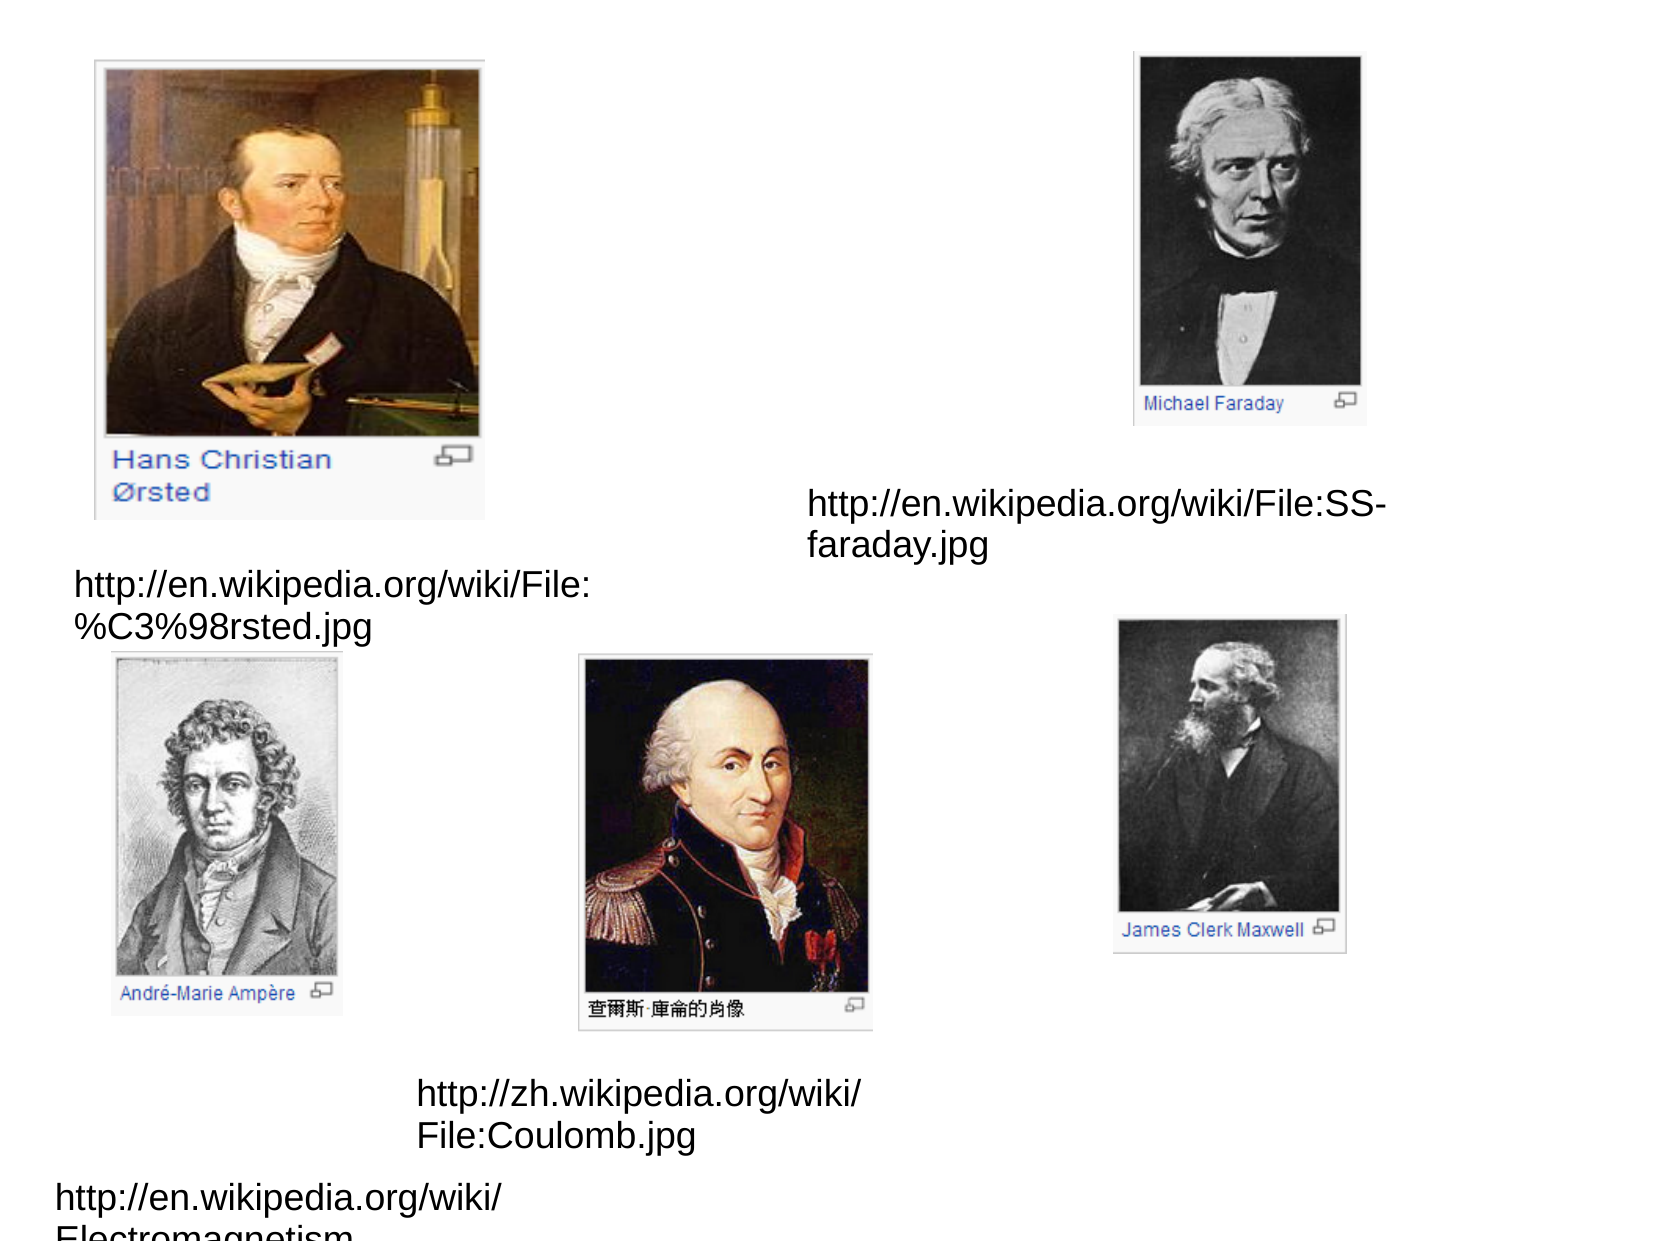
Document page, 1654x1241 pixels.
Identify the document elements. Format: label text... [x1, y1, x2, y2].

text_box http://en.wikipedia.org/wiki/File:SS-faraday.jpg [792, 474, 1583, 532]
picture [1133, 51, 1367, 426]
text_box http://en.wikipedia.org/wiki/File:%C3%98rsted.jpg [59, 556, 905, 613]
picture [1113, 614, 1347, 954]
picture [111, 651, 343, 1016]
text_box http://zh.wikipedia.org/wiki/File:Coulomb.jpg [401, 1065, 1156, 1123]
text_box http://en.wikipedia.org/wiki/Electromagnetism [40, 1169, 815, 1227]
picture [94, 58, 485, 520]
picture [578, 649, 873, 1033]
